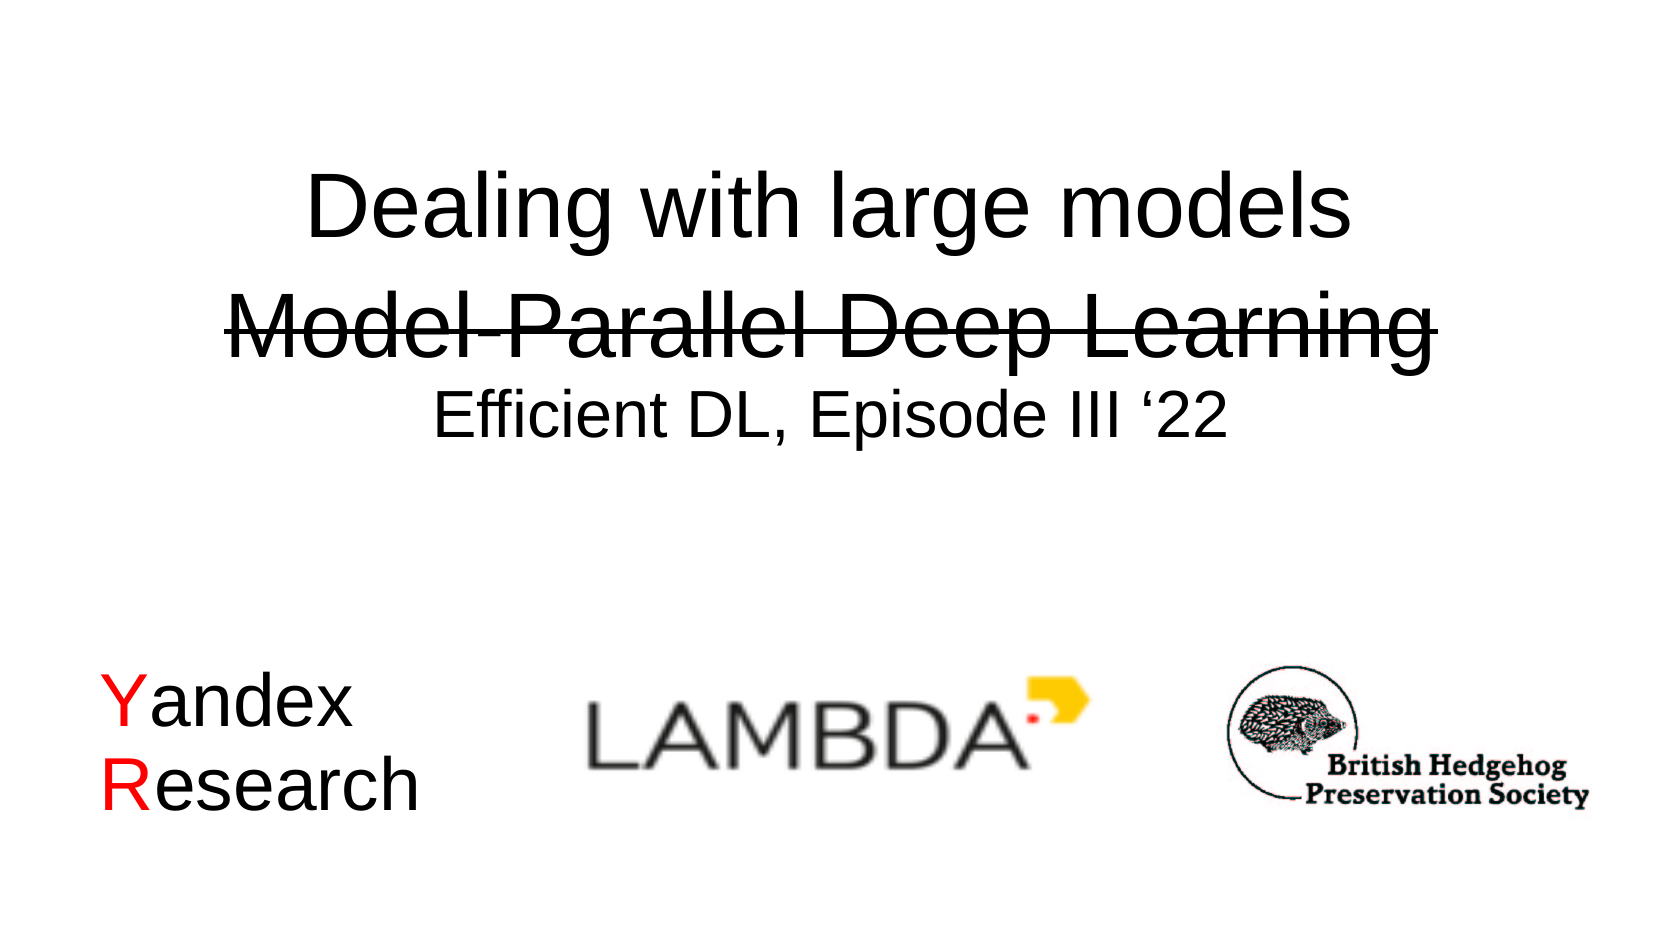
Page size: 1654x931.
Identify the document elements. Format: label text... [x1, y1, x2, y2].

text_box Dealing with large models [208, 147, 1452, 265]
picture [1169, 602, 1654, 931]
text_box Model-Parallel Deep Learning Efficient DL, Episode III ‘22 [0, 157, 1654, 569]
picture [540, 569, 1117, 931]
text_box Yandex Research [85, 651, 564, 872]
